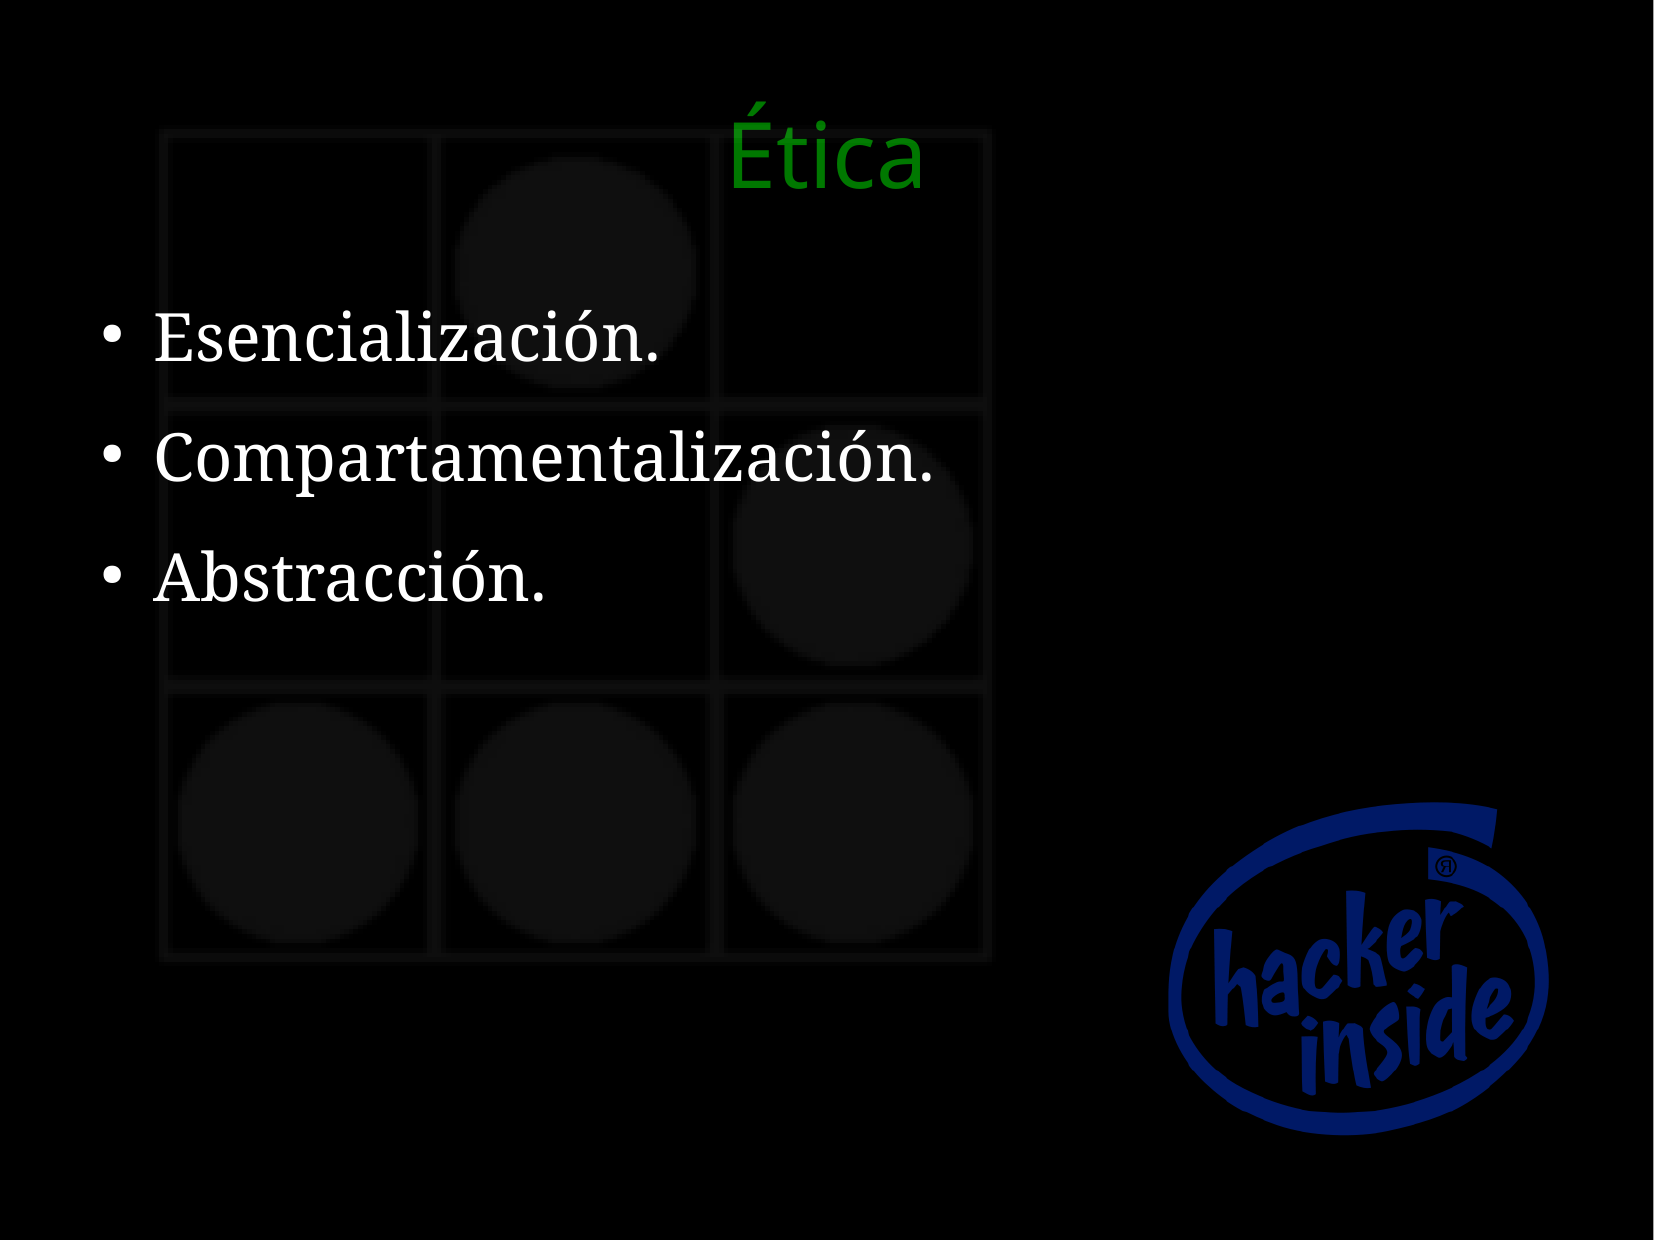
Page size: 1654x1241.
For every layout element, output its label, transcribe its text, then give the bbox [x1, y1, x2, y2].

picture [118, 88, 1034, 290]
list Esencialización. Compartamentalización. Abstracción. [82, 290, 1571, 1109]
picture [1151, 1109, 1565, 1152]
title Ética [82, 49, 1571, 257]
